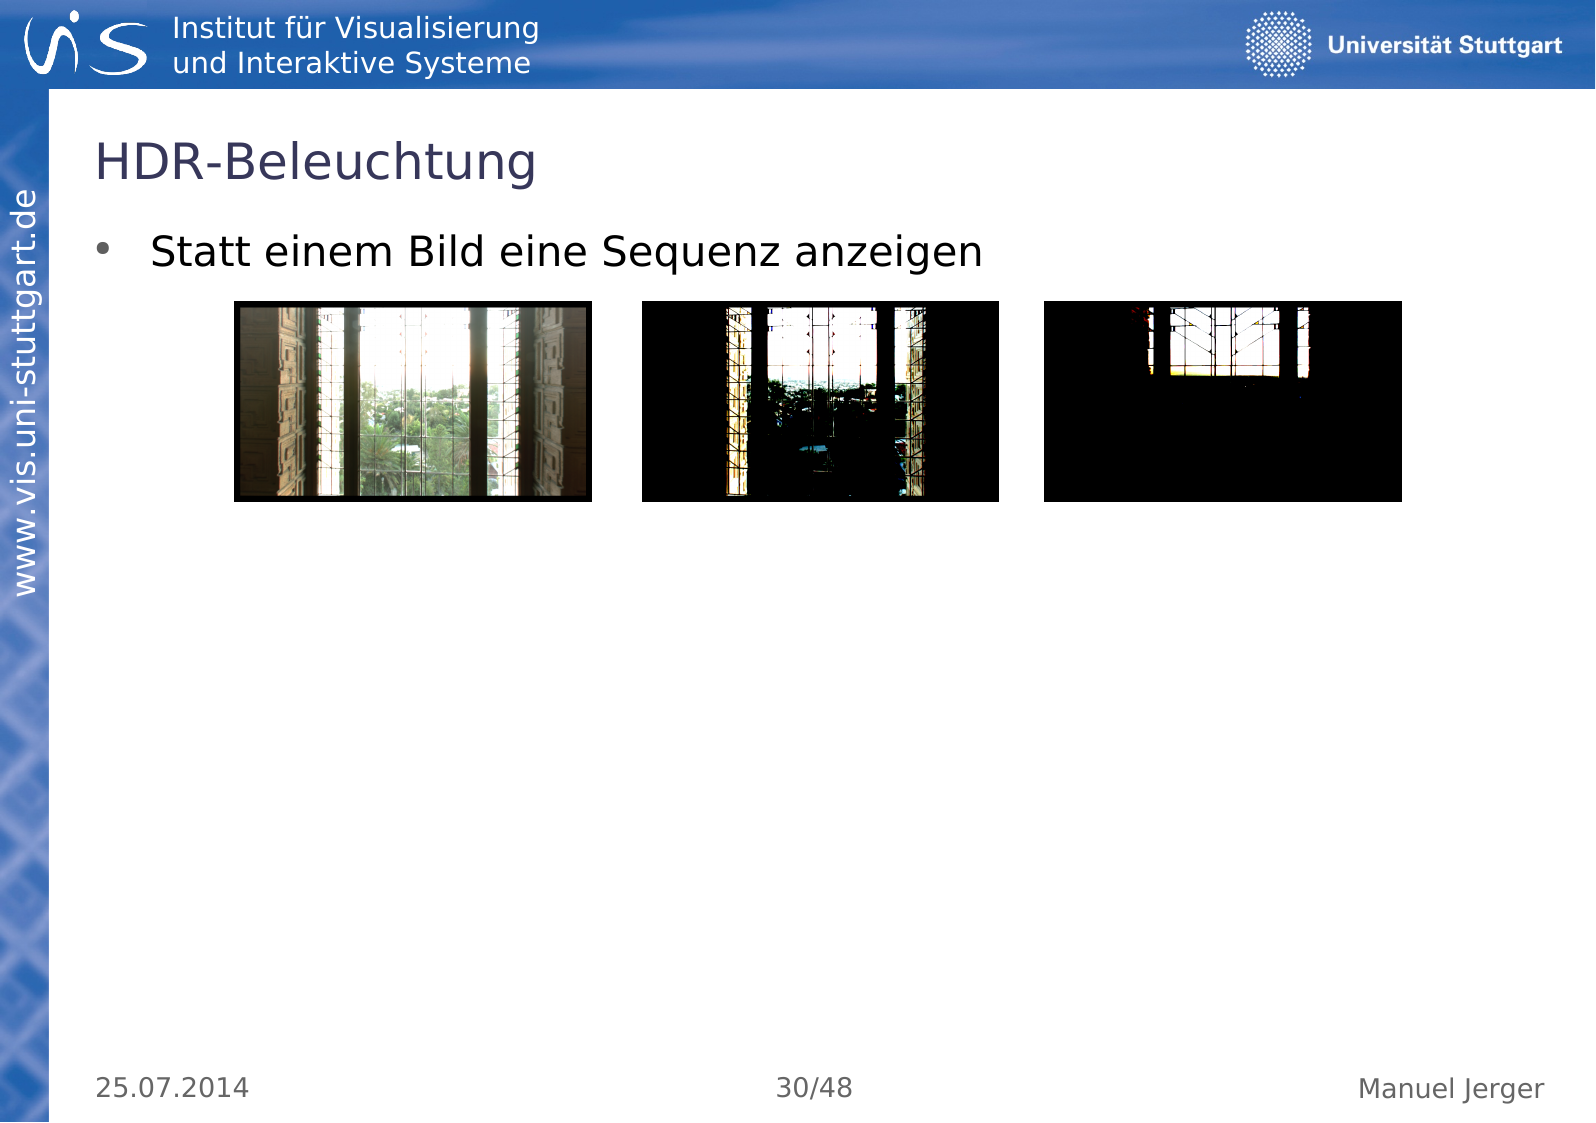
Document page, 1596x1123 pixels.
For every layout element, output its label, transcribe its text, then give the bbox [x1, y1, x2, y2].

title HDR-Beleuchtung [94, 117, 1534, 201]
picture [1044, 301, 1402, 502]
picture [24, 0, 1596, 89]
list Statt einem Bild eine Sequenz anzeigen [94, 224, 1548, 1052]
picture [642, 301, 999, 502]
picture [234, 301, 592, 502]
picture [0, 0, 49, 1122]
